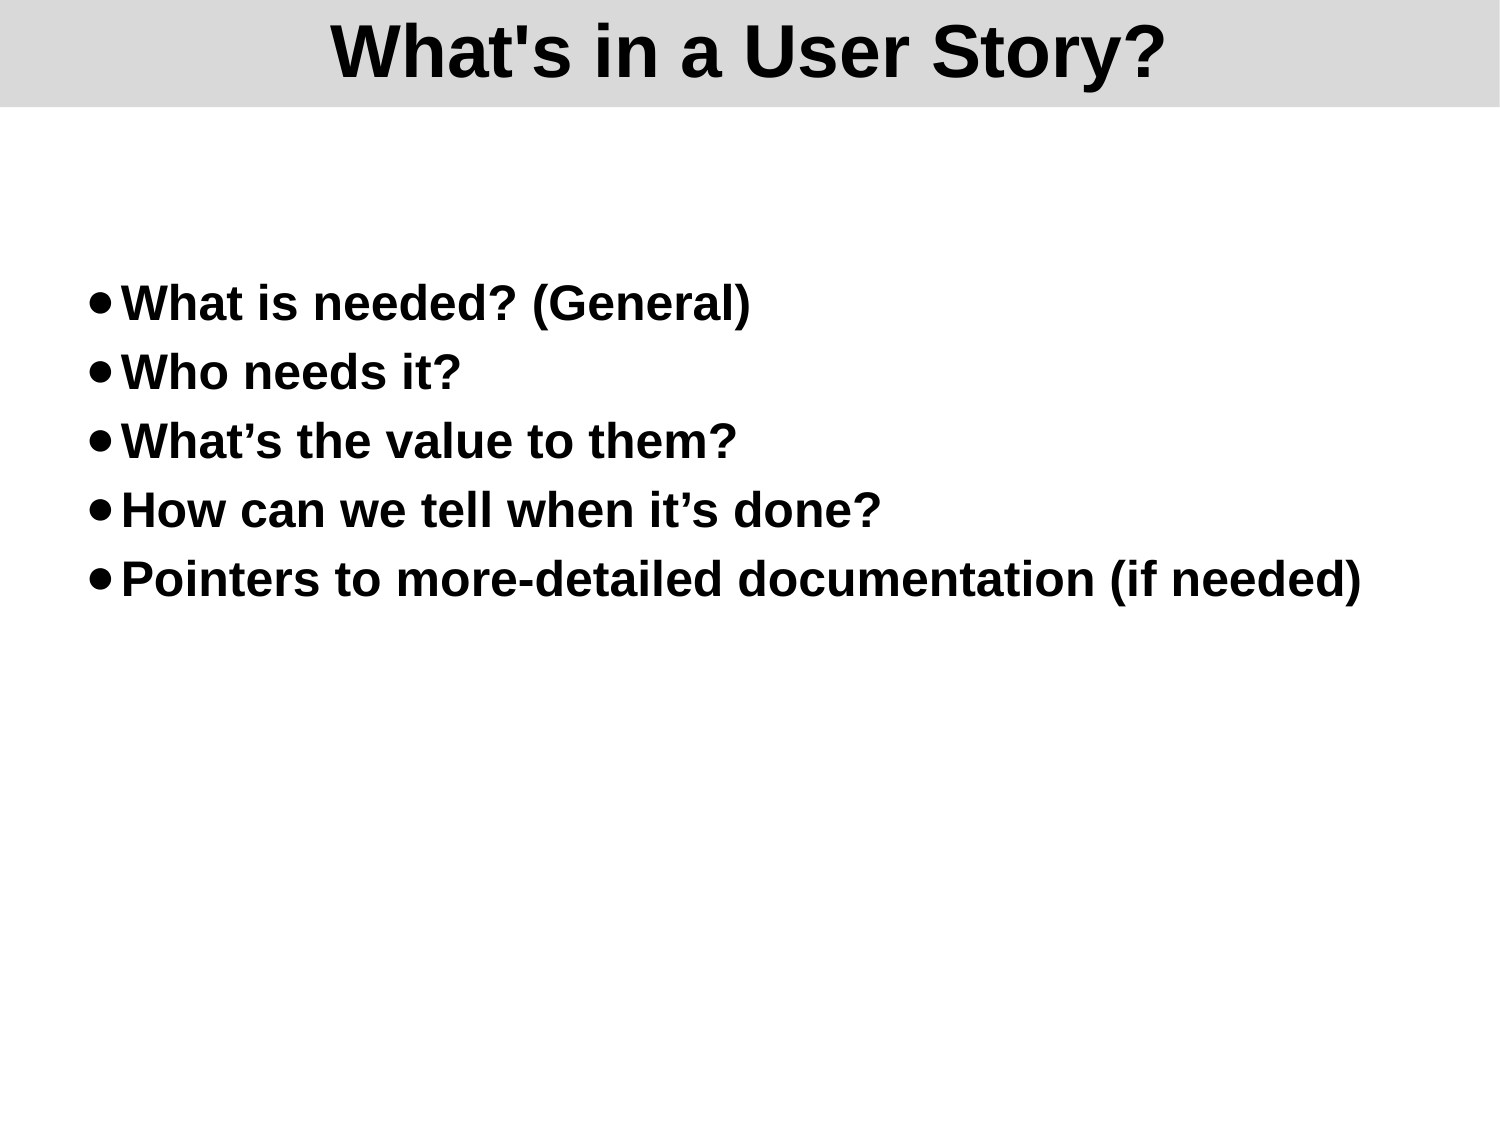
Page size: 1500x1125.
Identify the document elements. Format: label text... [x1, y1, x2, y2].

text_box What's in a User Story? [0, 0, 1500, 108]
text_box What is needed? (General) Who needs it? What’s the value to them? How can we tell when it’s done? Pointers to more-detailed documentation (if needed) [70, 246, 1477, 644]
